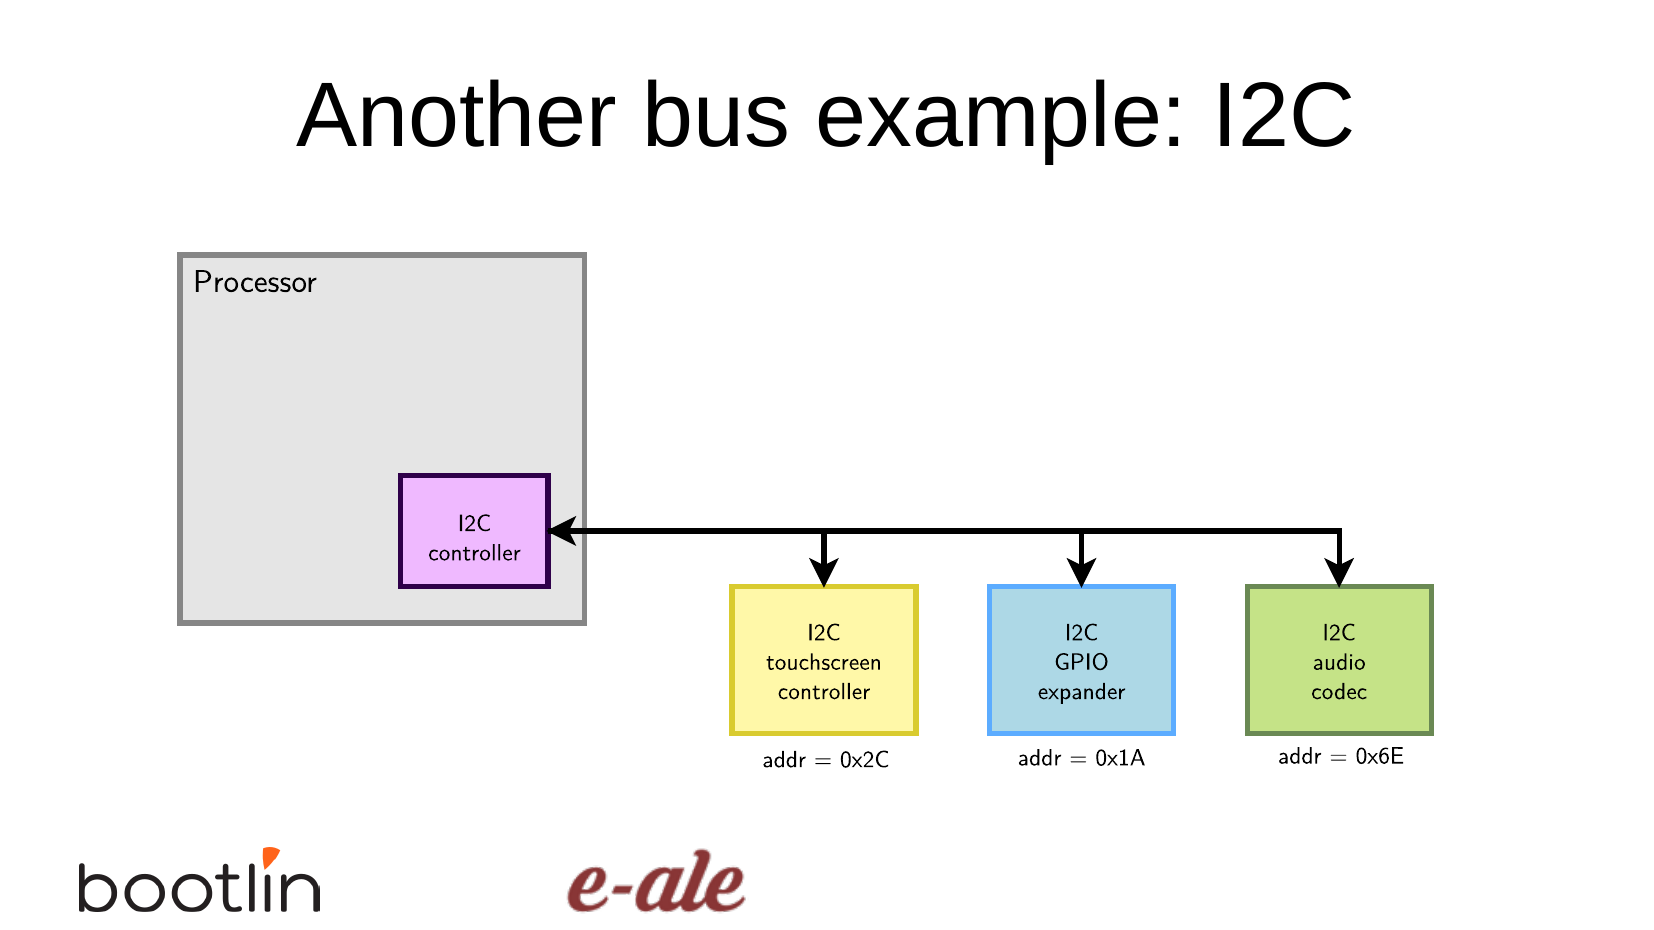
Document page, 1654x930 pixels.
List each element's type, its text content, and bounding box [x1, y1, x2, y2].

text_box [1392, 747, 1404, 764]
text_box [1247, 586, 1431, 733]
text_box [786, 750, 797, 768]
text_box [1315, 752, 1322, 764]
text_box [1290, 747, 1300, 764]
text_box [990, 586, 1174, 733]
text_box [180, 255, 585, 623]
text_box [799, 756, 806, 768]
text_box [1041, 749, 1052, 766]
text_box [1072, 563, 1091, 583]
text_box [732, 586, 916, 733]
text_box [1029, 749, 1040, 766]
text_box [1279, 752, 1288, 764]
text_box [1120, 749, 1128, 766]
text_box [763, 756, 772, 768]
text_box [1379, 747, 1389, 765]
text_box [1130, 749, 1145, 766]
text_box [1055, 754, 1062, 766]
text_box [875, 750, 889, 768]
text_box [1356, 747, 1379, 765]
picture [565, 847, 749, 915]
text_box [1096, 749, 1118, 766]
title Another bus example: I2C [82, 37, 1571, 193]
text_box [774, 750, 784, 768]
text_box [840, 751, 874, 768]
text_box [1302, 747, 1312, 764]
text_box [1329, 563, 1349, 583]
text_box [1018, 754, 1028, 766]
text_box [814, 563, 834, 583]
picture [79, 847, 320, 912]
